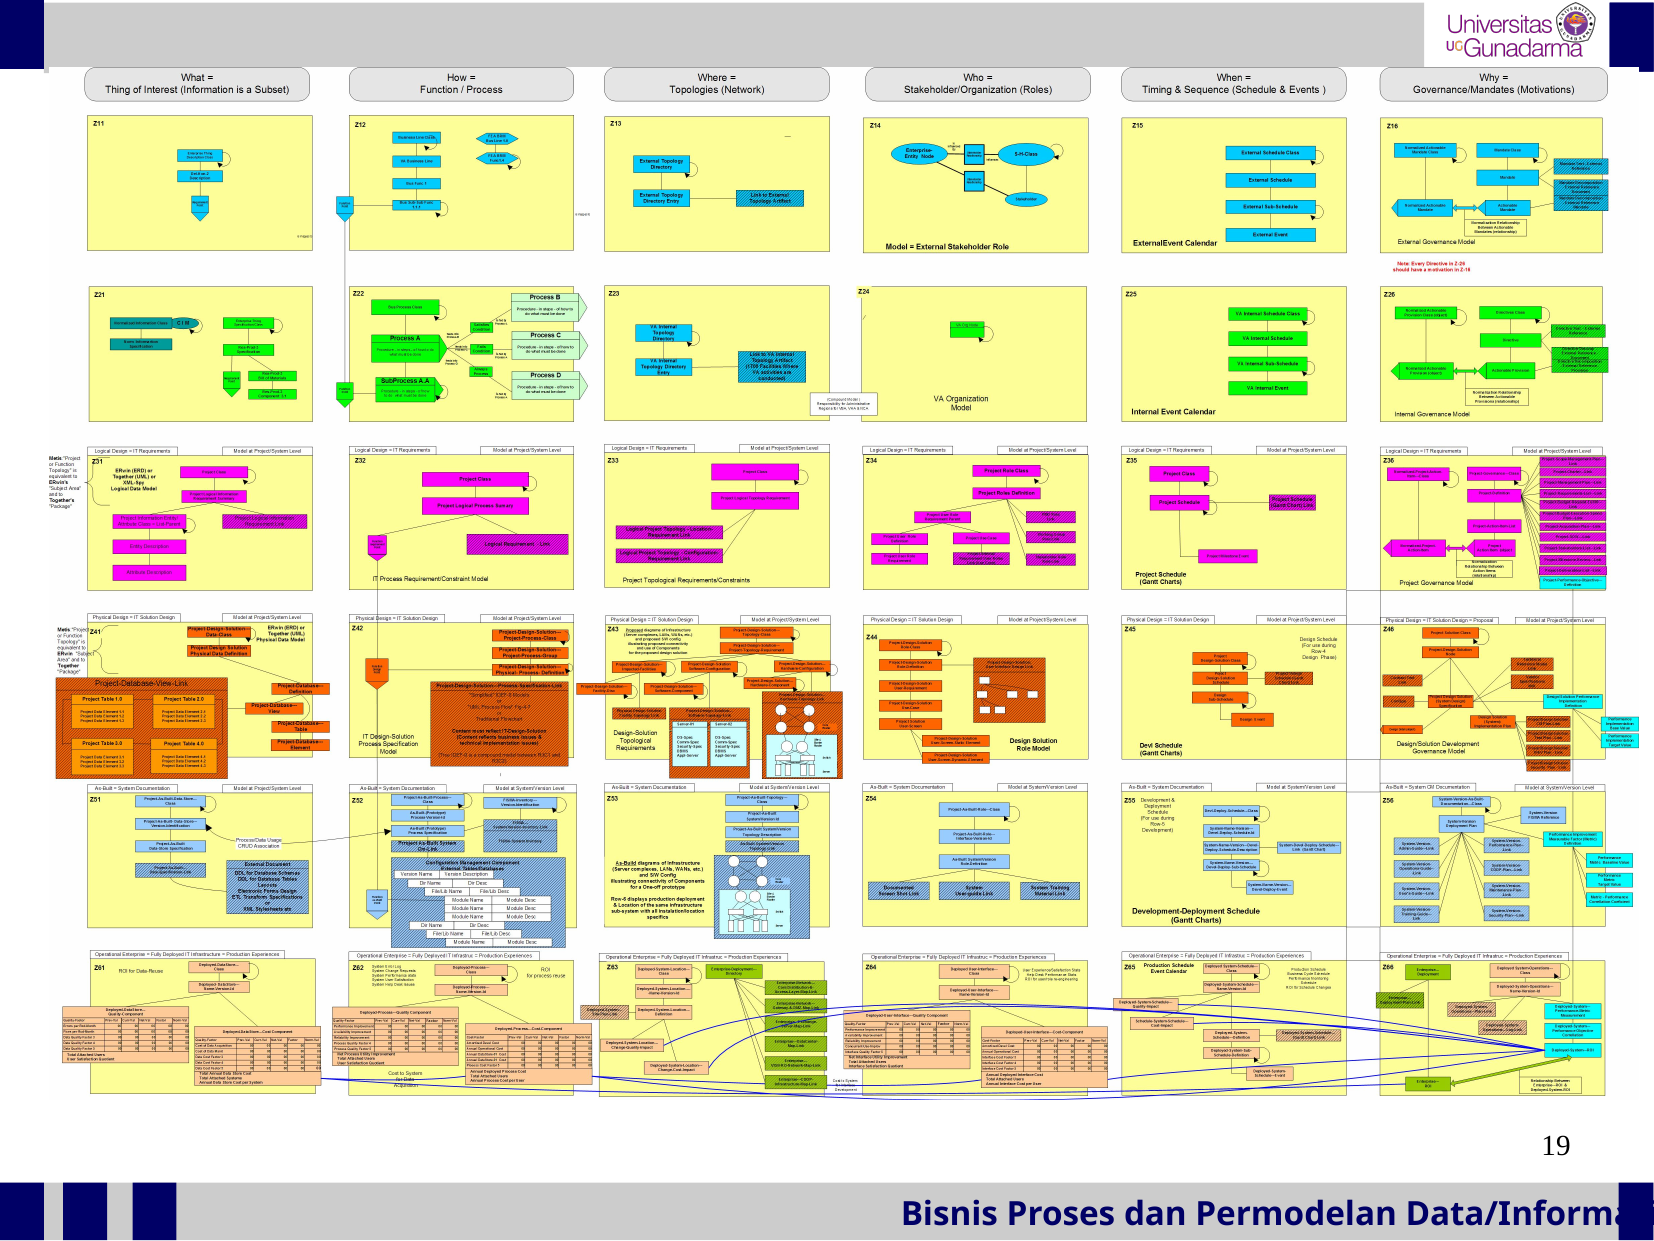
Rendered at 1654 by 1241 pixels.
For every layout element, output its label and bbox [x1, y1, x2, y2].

picture [1437, 2, 1610, 62]
picture [49, 67, 1639, 1100]
